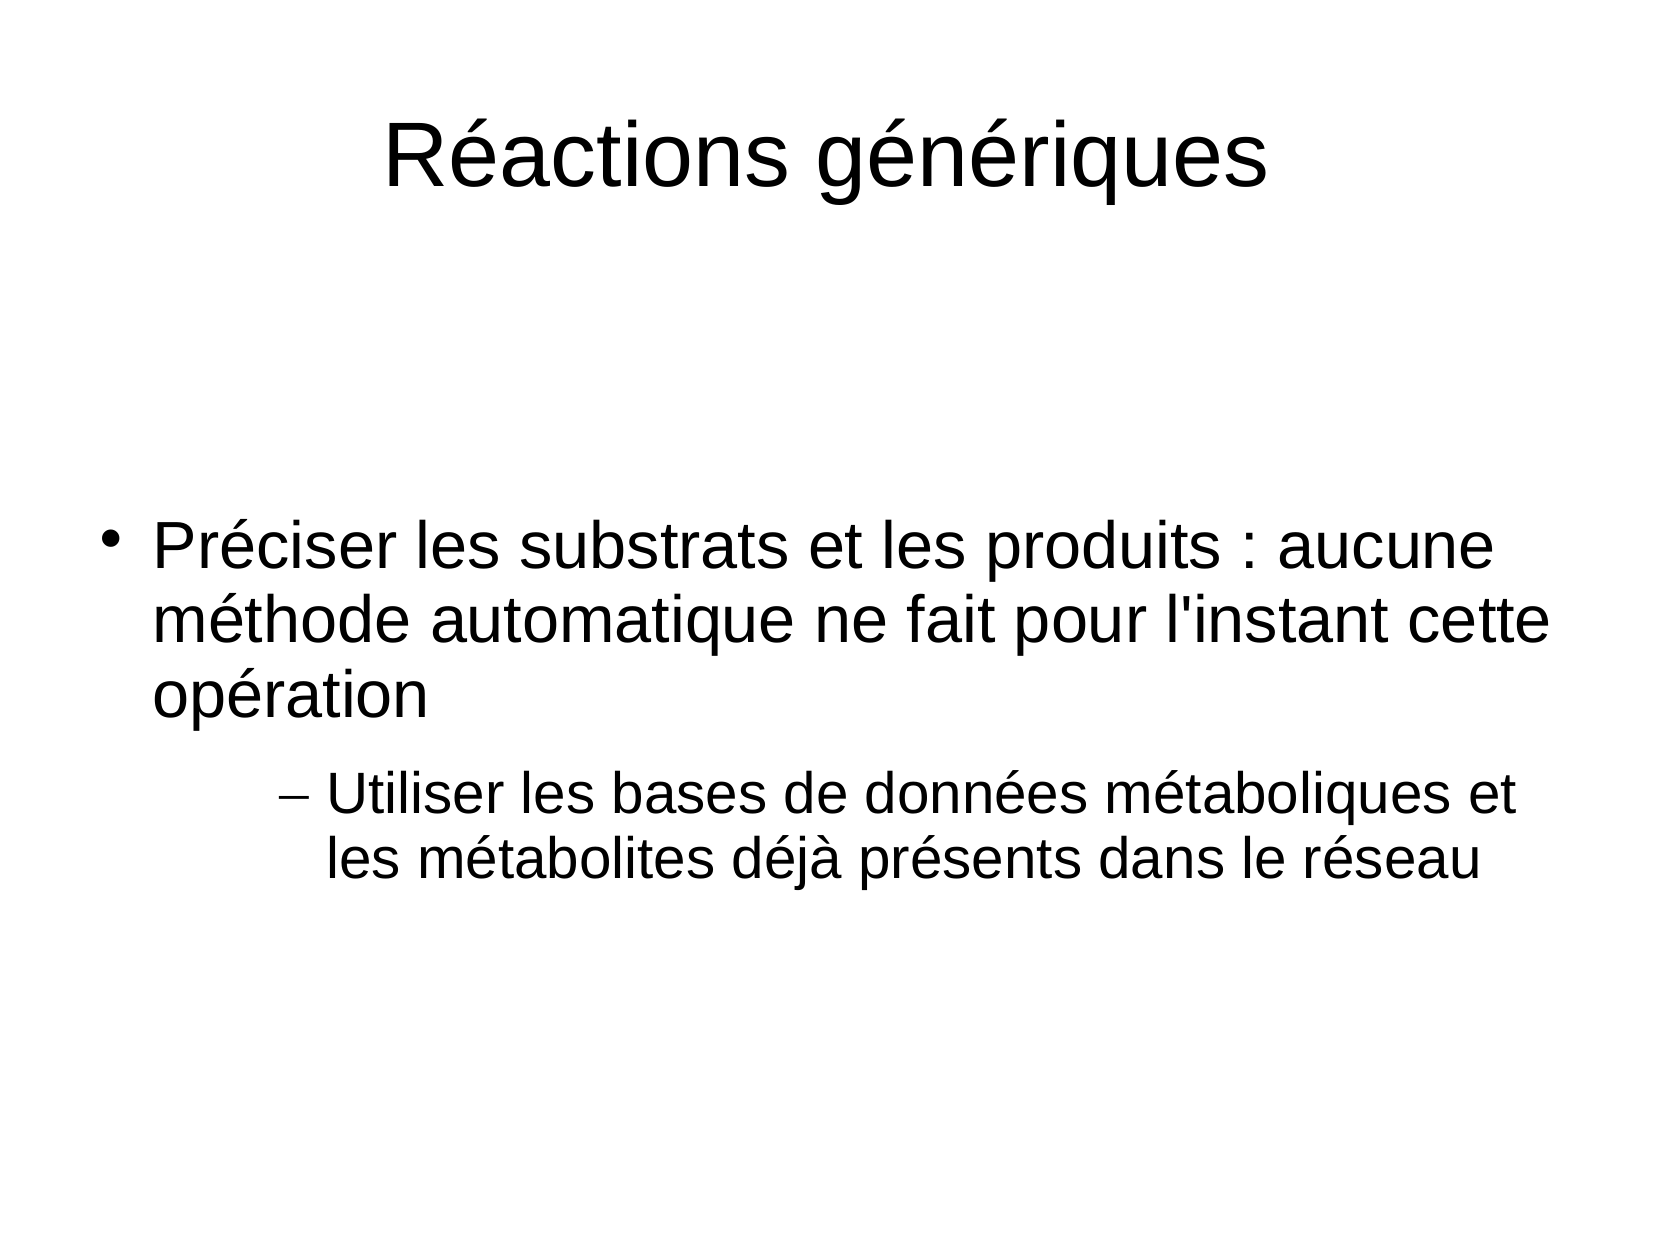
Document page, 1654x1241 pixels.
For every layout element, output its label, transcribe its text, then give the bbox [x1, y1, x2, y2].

title Réactions génériques [82, 56, 1571, 249]
list Préciser les substrats et les produits : aucune méthode automatique ne fait pour l'instant cette opération Utiliser les bases de données métaboliques et les métabolites déjà présents dans le réseau [82, 290, 1571, 1109]
